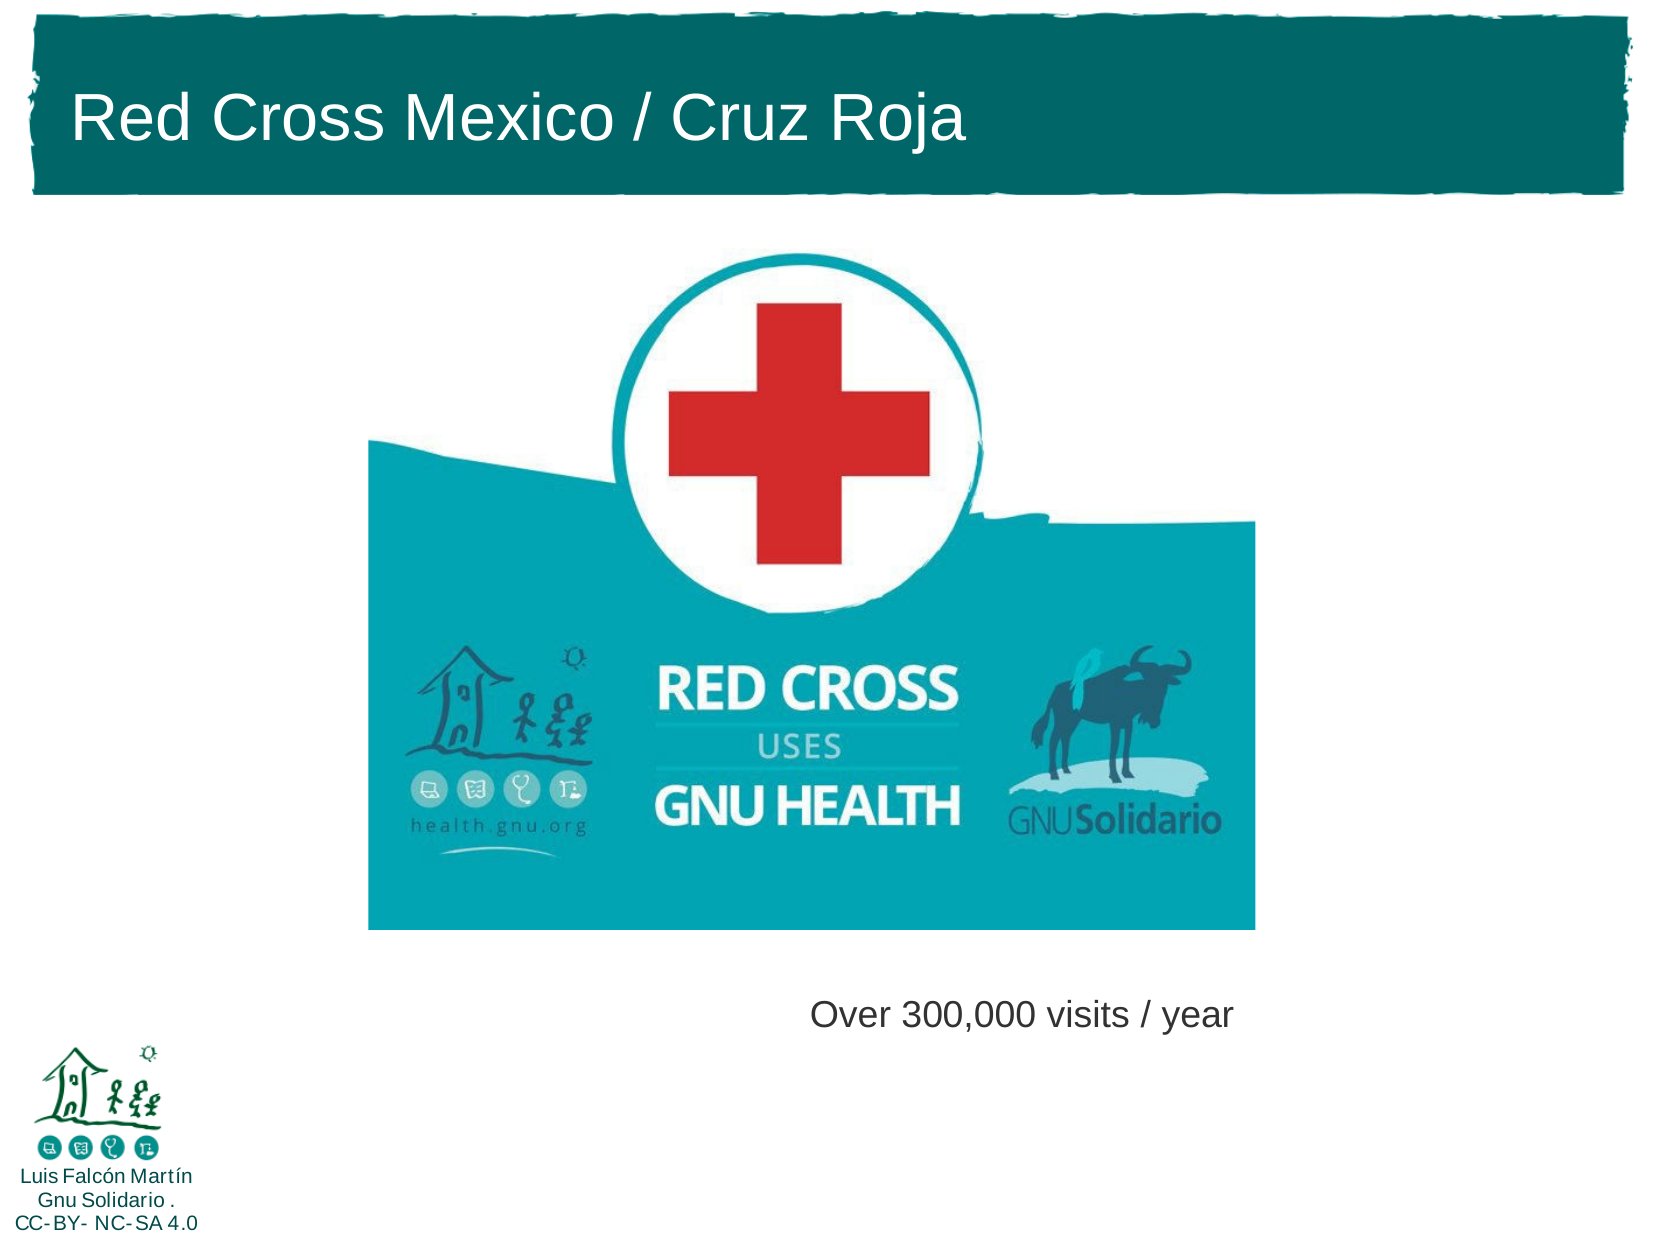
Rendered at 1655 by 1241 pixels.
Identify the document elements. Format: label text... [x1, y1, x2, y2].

text_box [368, 230, 1255, 930]
text_box LuisFalcónMartín GnuSolidario. CC-BY-NC-SA4.0 [0, 1157, 213, 1241]
title Red Cross Mexico / Cruz Roja [48, 74, 1607, 179]
text_box Over 300,000 visits / year [807, 990, 1237, 1036]
picture [0, 0, 1654, 1211]
